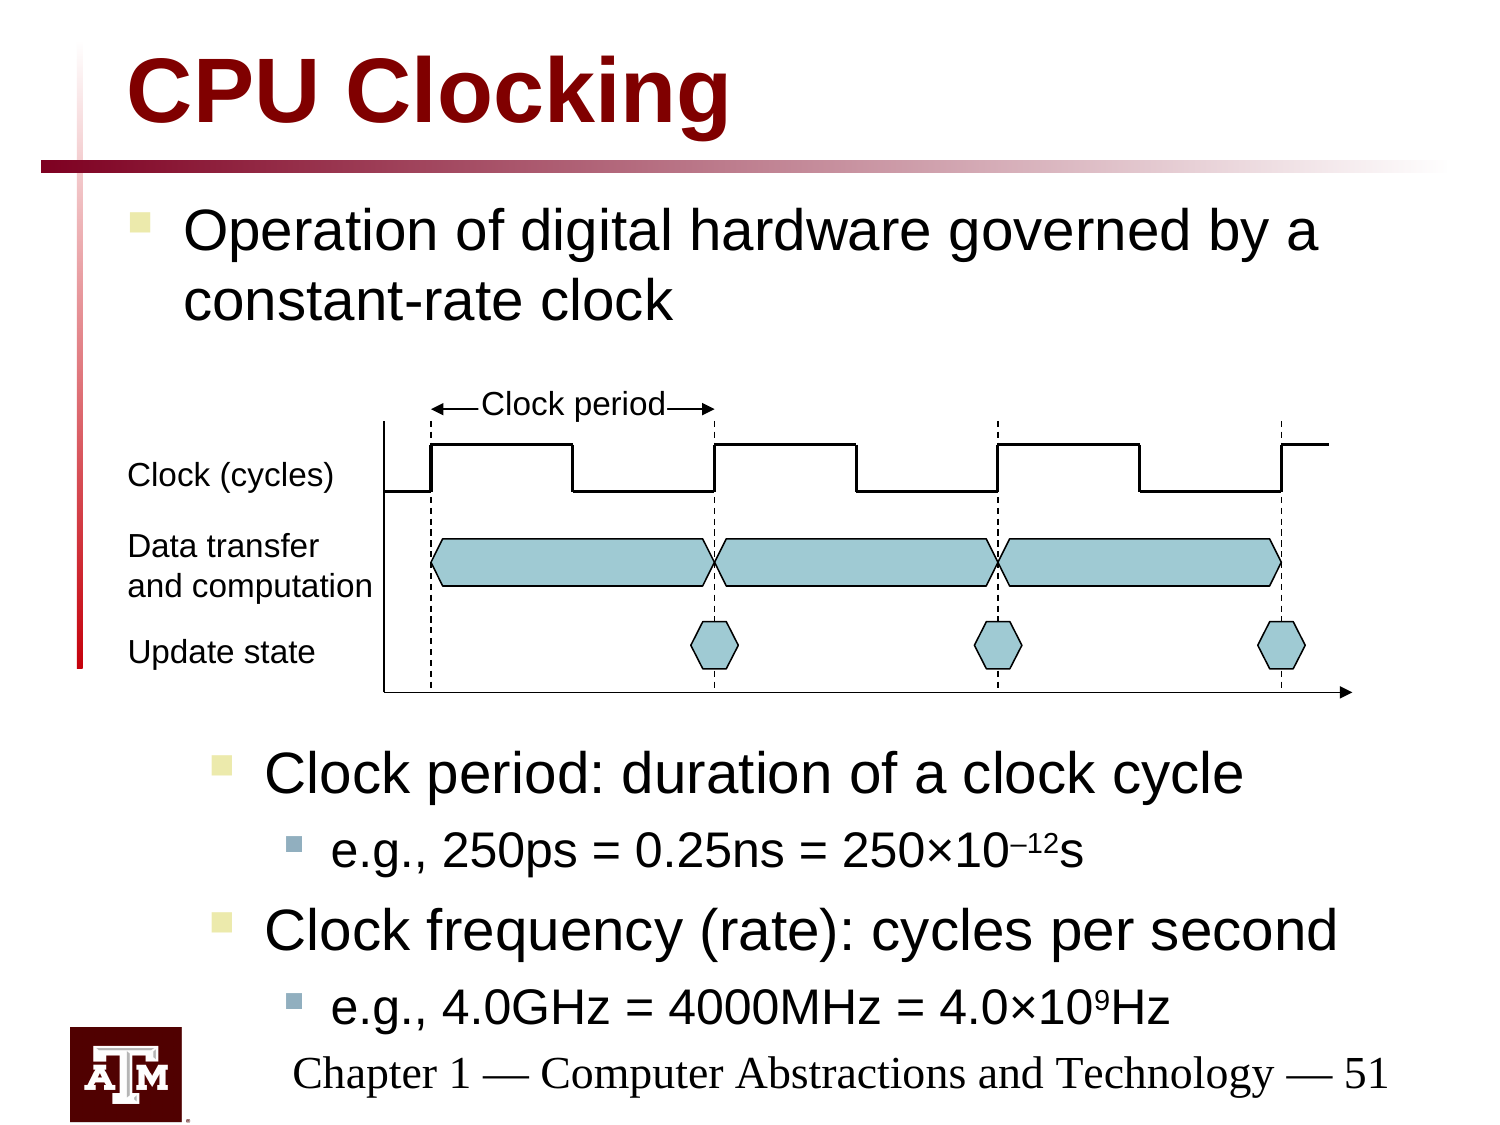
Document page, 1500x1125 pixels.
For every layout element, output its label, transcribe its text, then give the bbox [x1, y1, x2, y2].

text_box Clock period [466, 374, 682, 430]
text_box Data transfer and computation [112, 516, 389, 612]
picture [60, 1023, 196, 1125]
text_box Update state [112, 622, 332, 678]
text_box Clock period: duration of a clock cycle e.g., 250ps = 0.25ns = 250×10–12s Clock frequency (rate): cycles per second e.g., 4.0GHz = 4000MHz = 4.0×109Hz [193, 727, 1469, 1047]
text_box Clock (cycles) [112, 445, 350, 501]
text_box [1257, 621, 1306, 669]
text_box [974, 621, 1022, 669]
text_box [690, 621, 739, 669]
title CPU Clocking [112, 23, 1468, 149]
text_box [430, 538, 1282, 587]
list Operation of digital hardware governed by a constant-rate clock [112, 184, 1469, 387]
